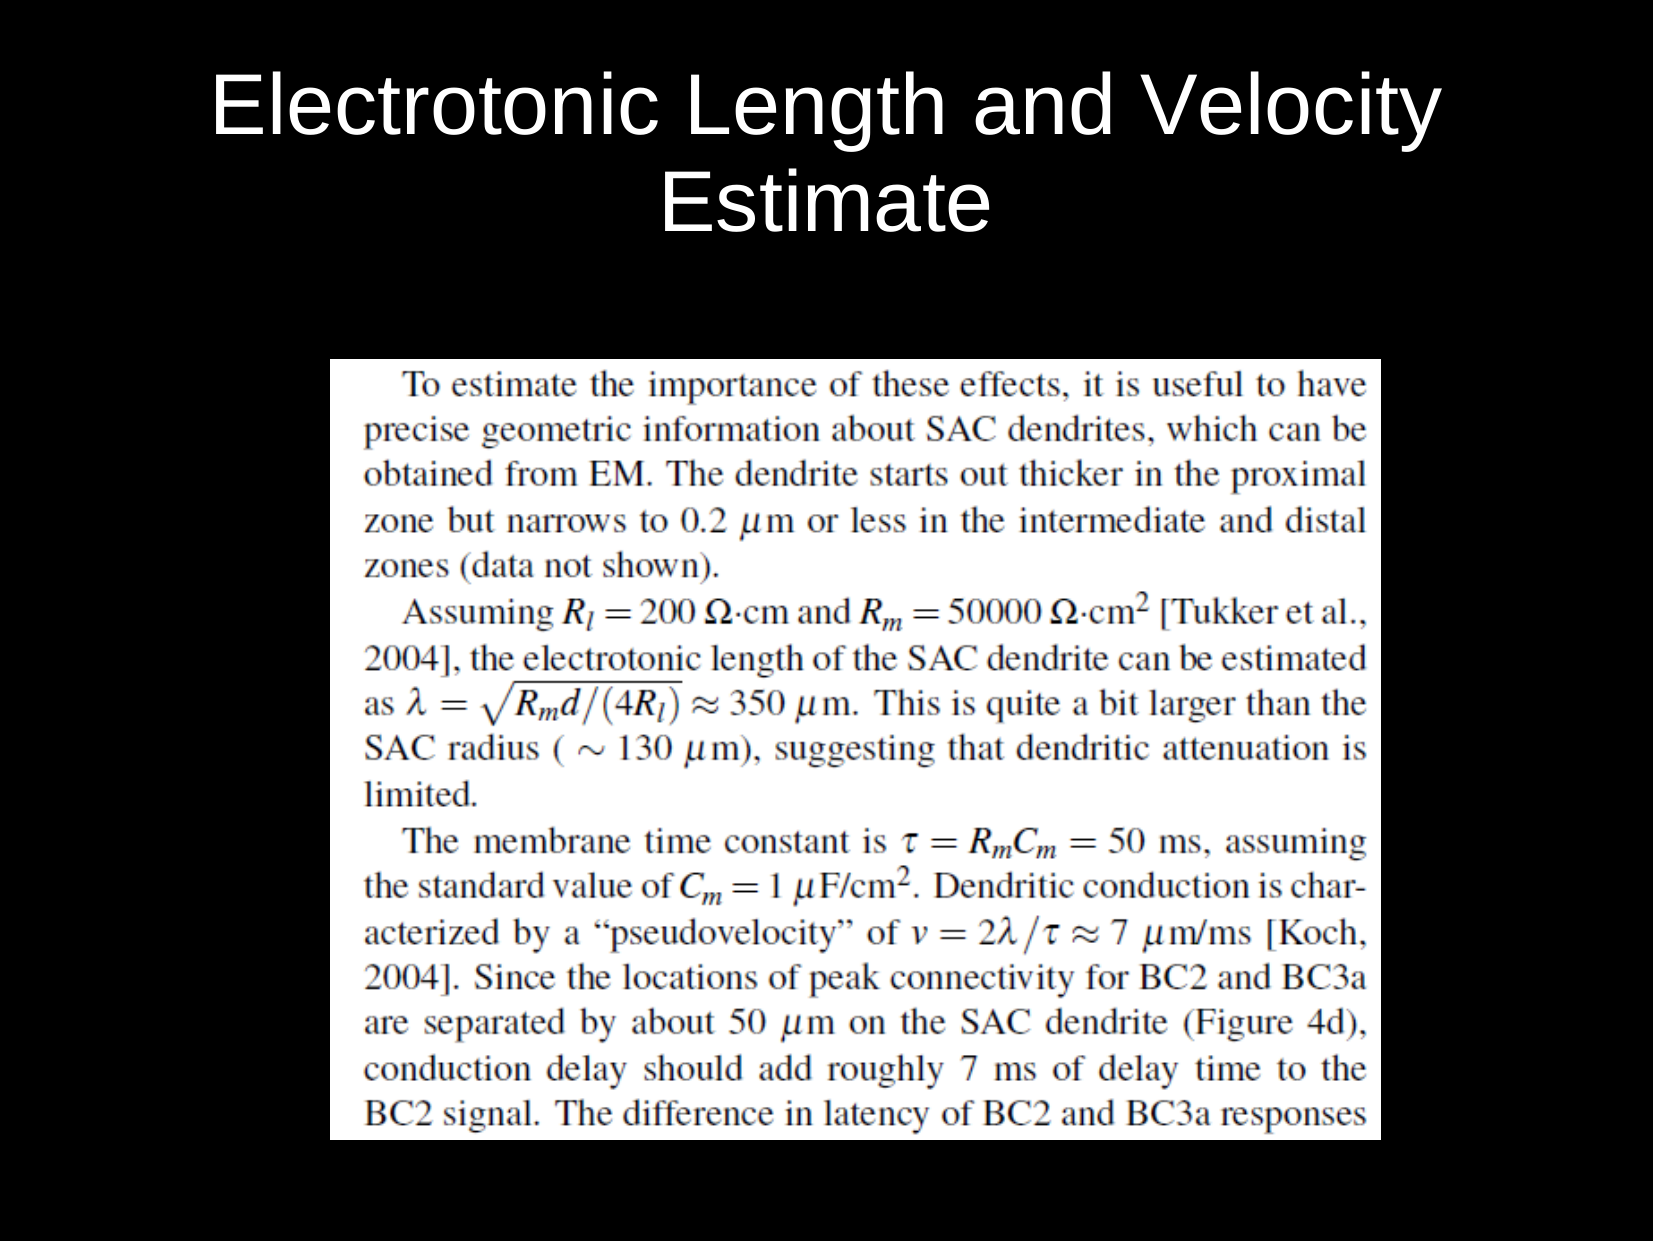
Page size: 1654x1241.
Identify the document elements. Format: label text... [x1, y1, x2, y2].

picture [330, 359, 1381, 1141]
title Electrotonic Length and Velocity Estimate [82, 49, 1571, 257]
